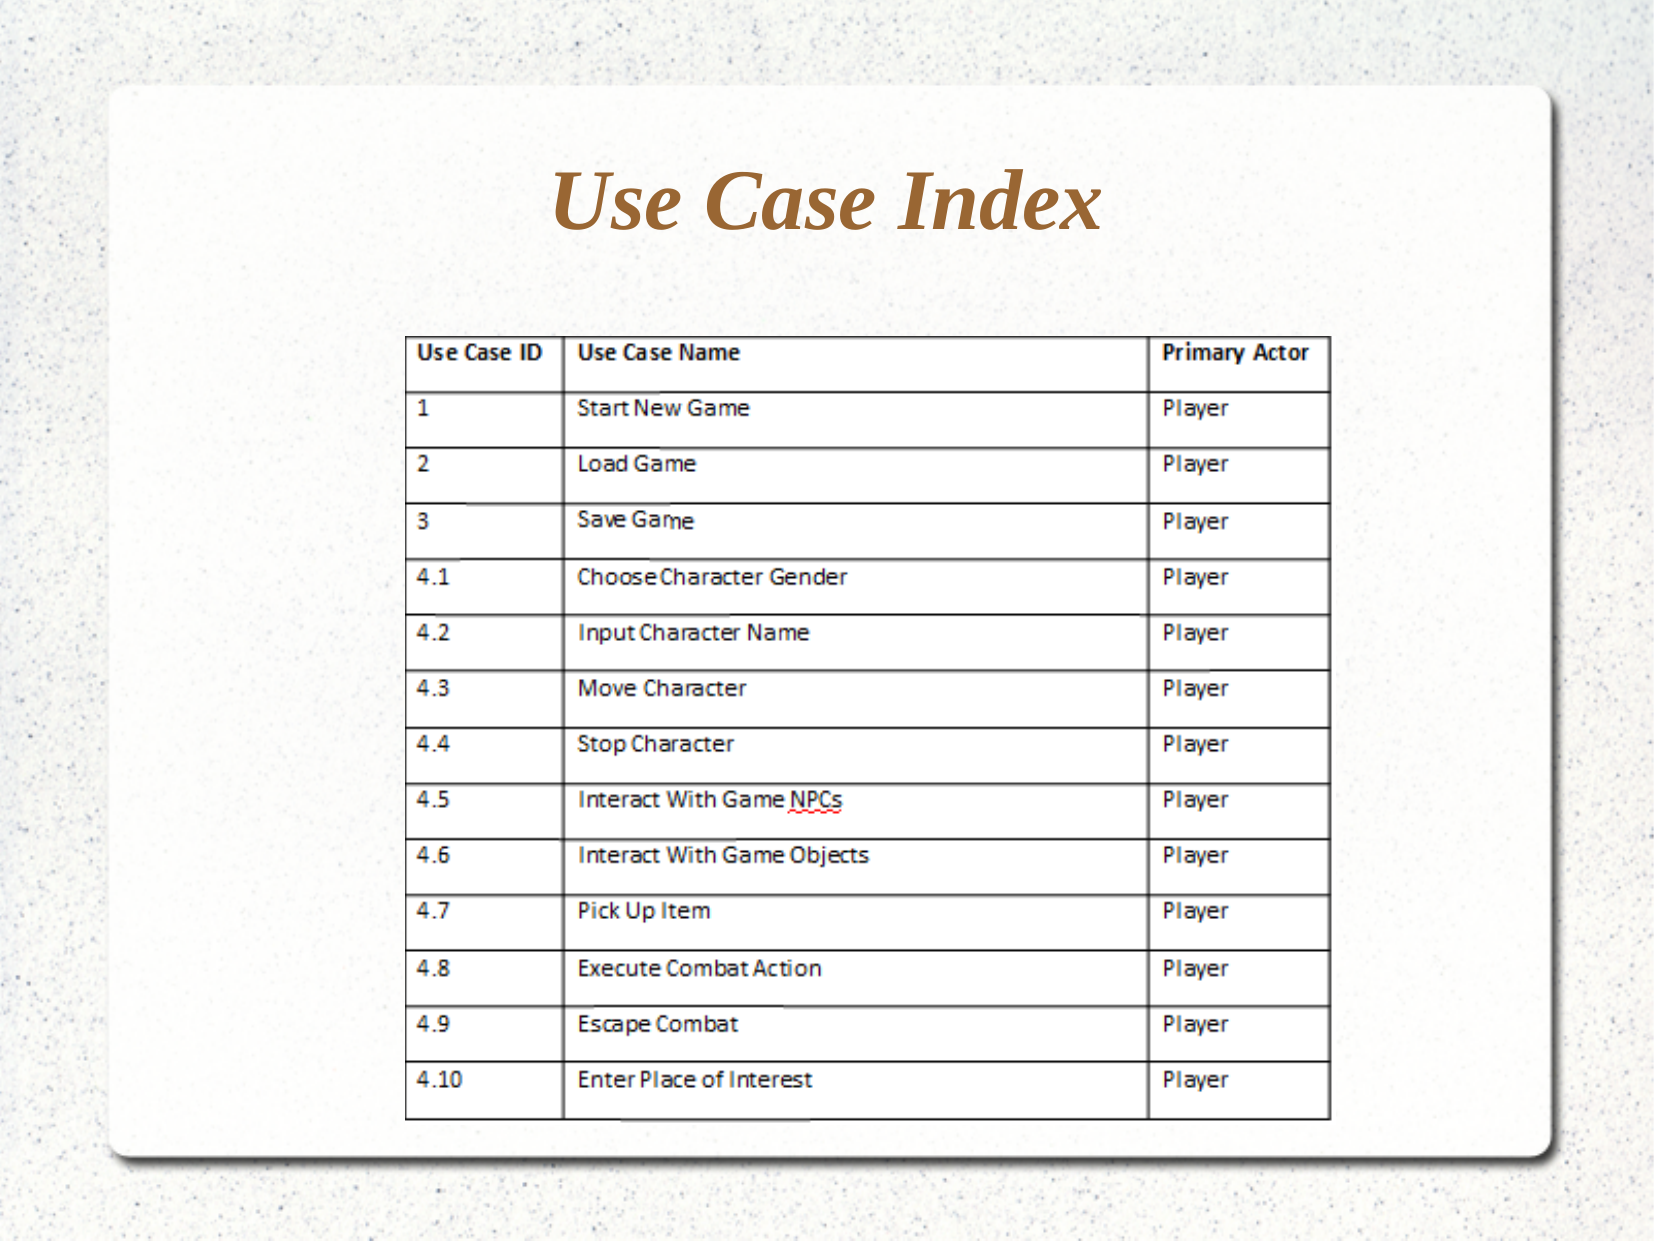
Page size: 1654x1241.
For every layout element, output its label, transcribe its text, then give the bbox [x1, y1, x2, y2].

title Use Case Index [118, 96, 1536, 304]
picture [0, 0, 1654, 1241]
